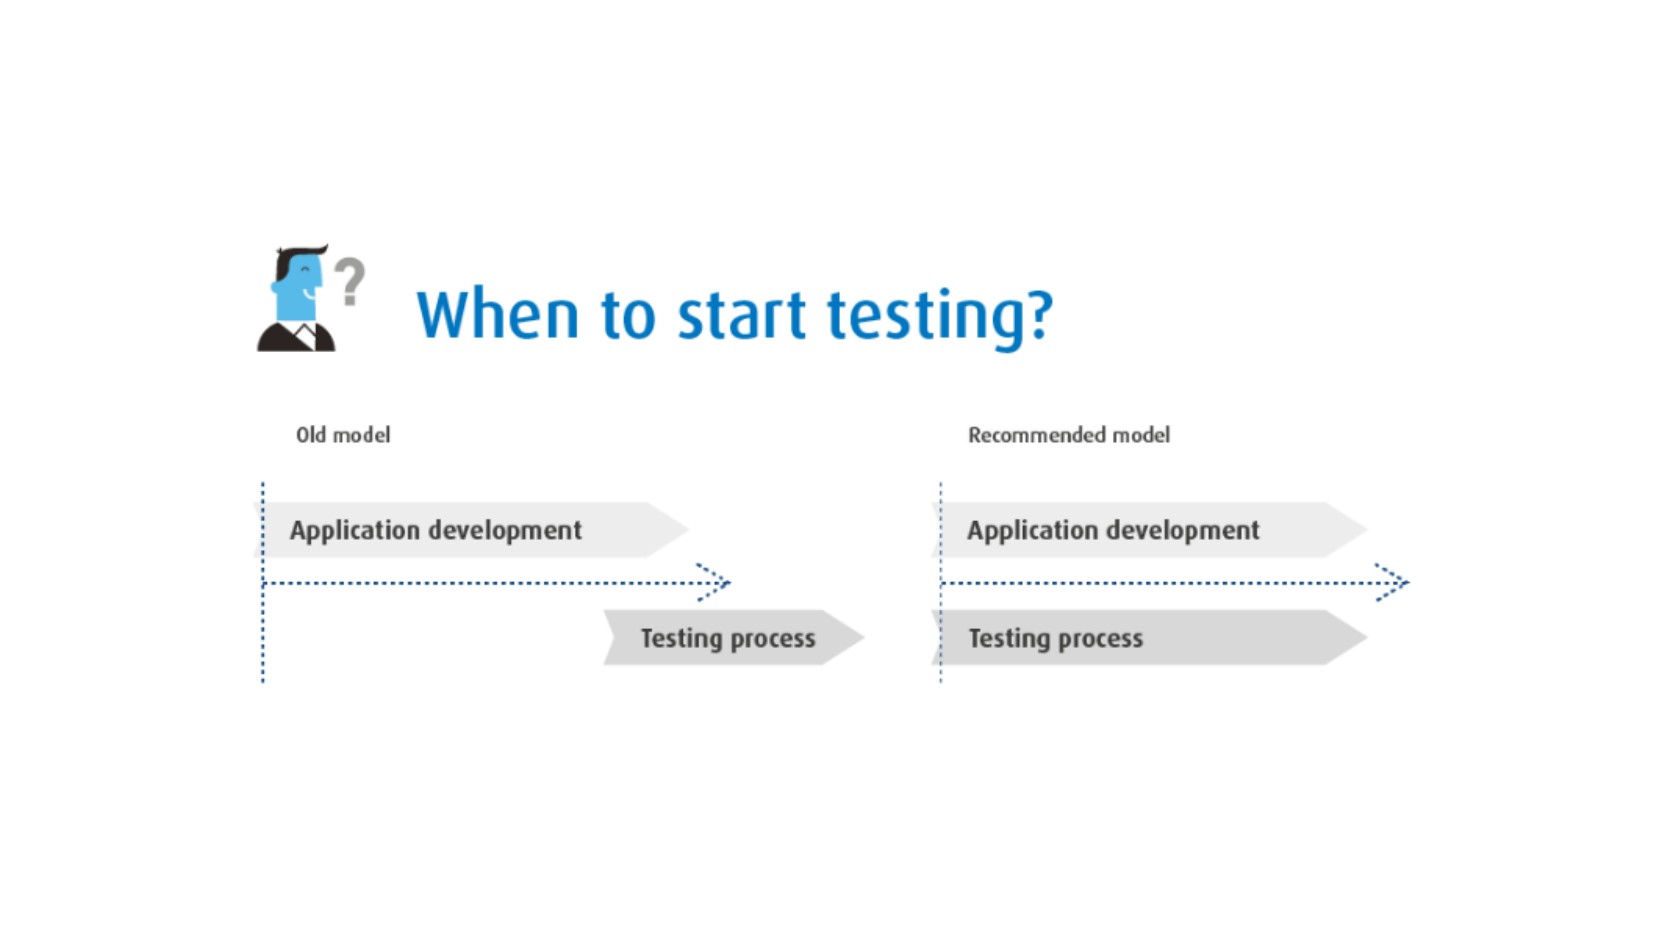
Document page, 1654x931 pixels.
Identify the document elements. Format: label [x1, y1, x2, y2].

picture [205, 197, 1456, 737]
